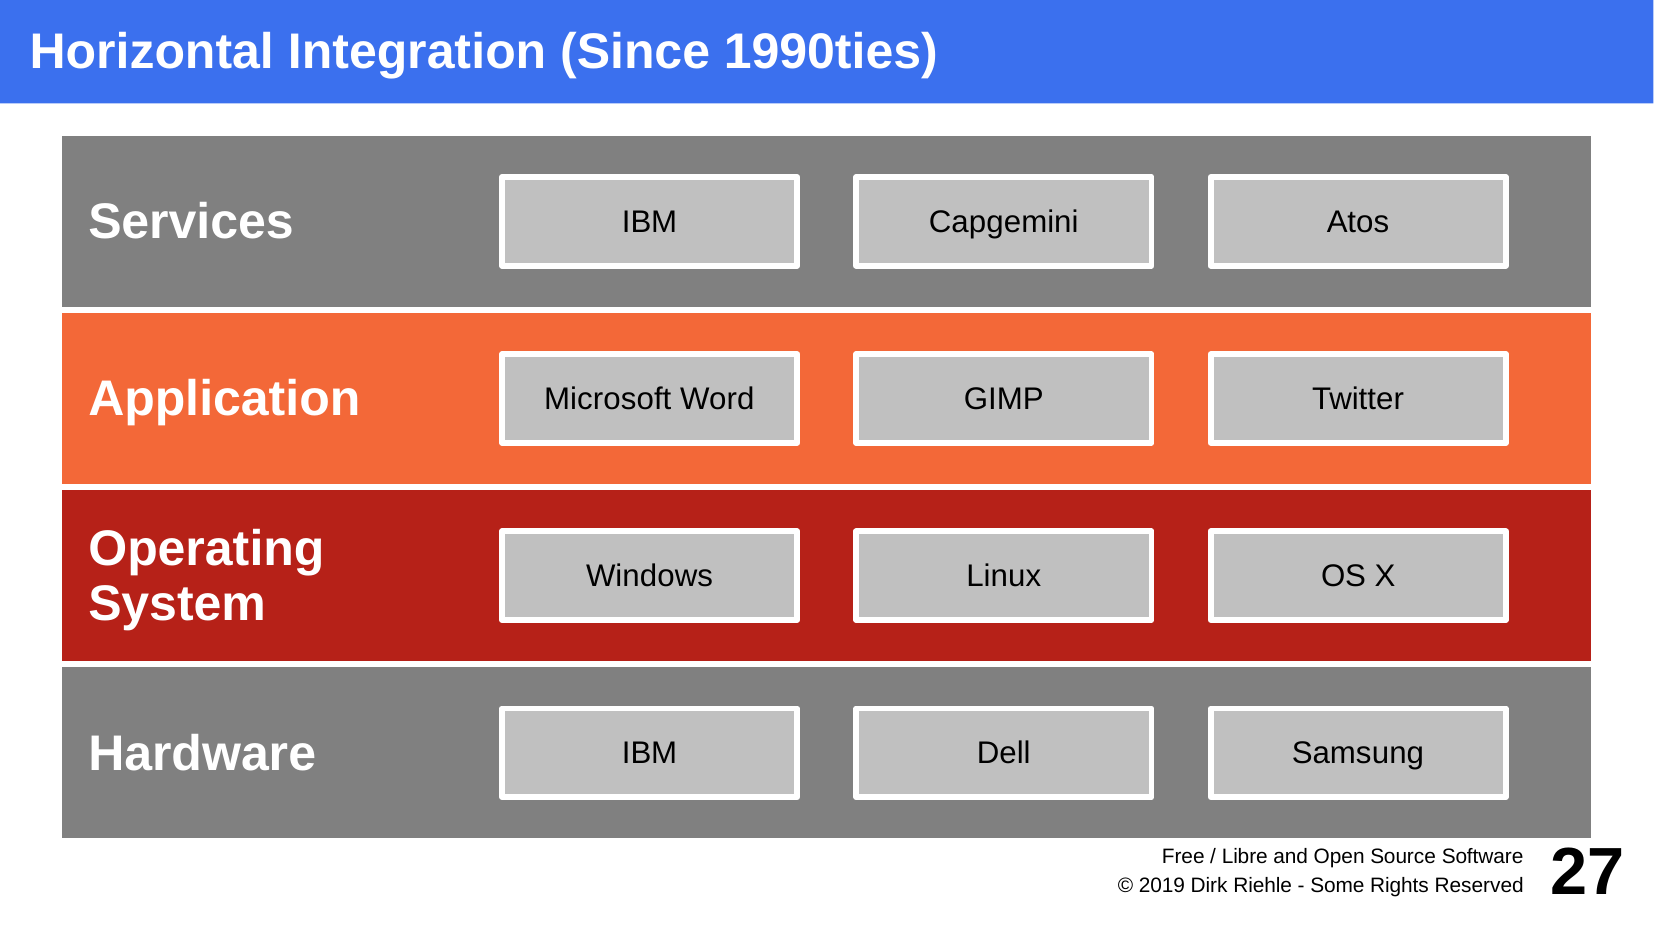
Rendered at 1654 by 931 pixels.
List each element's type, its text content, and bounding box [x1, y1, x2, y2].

text_box Operating System [58, 488, 1595, 665]
text_box Services [58, 132, 1595, 309]
text_box OS X [1210, 531, 1506, 620]
text_box Twitter [1210, 354, 1506, 443]
text_box Hardware [58, 665, 1595, 842]
text_box Microsoft Word [501, 354, 798, 443]
text_box Dell [856, 708, 1152, 798]
text_box Linux [856, 531, 1152, 620]
text_box Application [58, 309, 1595, 488]
text_box Samsung [1210, 708, 1506, 798]
text_box IBM [501, 708, 798, 798]
text_box GIMP [856, 354, 1152, 443]
text_box Windows [501, 531, 798, 620]
text_box Capgemini [856, 177, 1152, 266]
text_box IBM [501, 177, 798, 266]
text_box Atos [1210, 177, 1506, 266]
title Horizontal Integration (Since 1990ties) [0, 0, 1654, 104]
